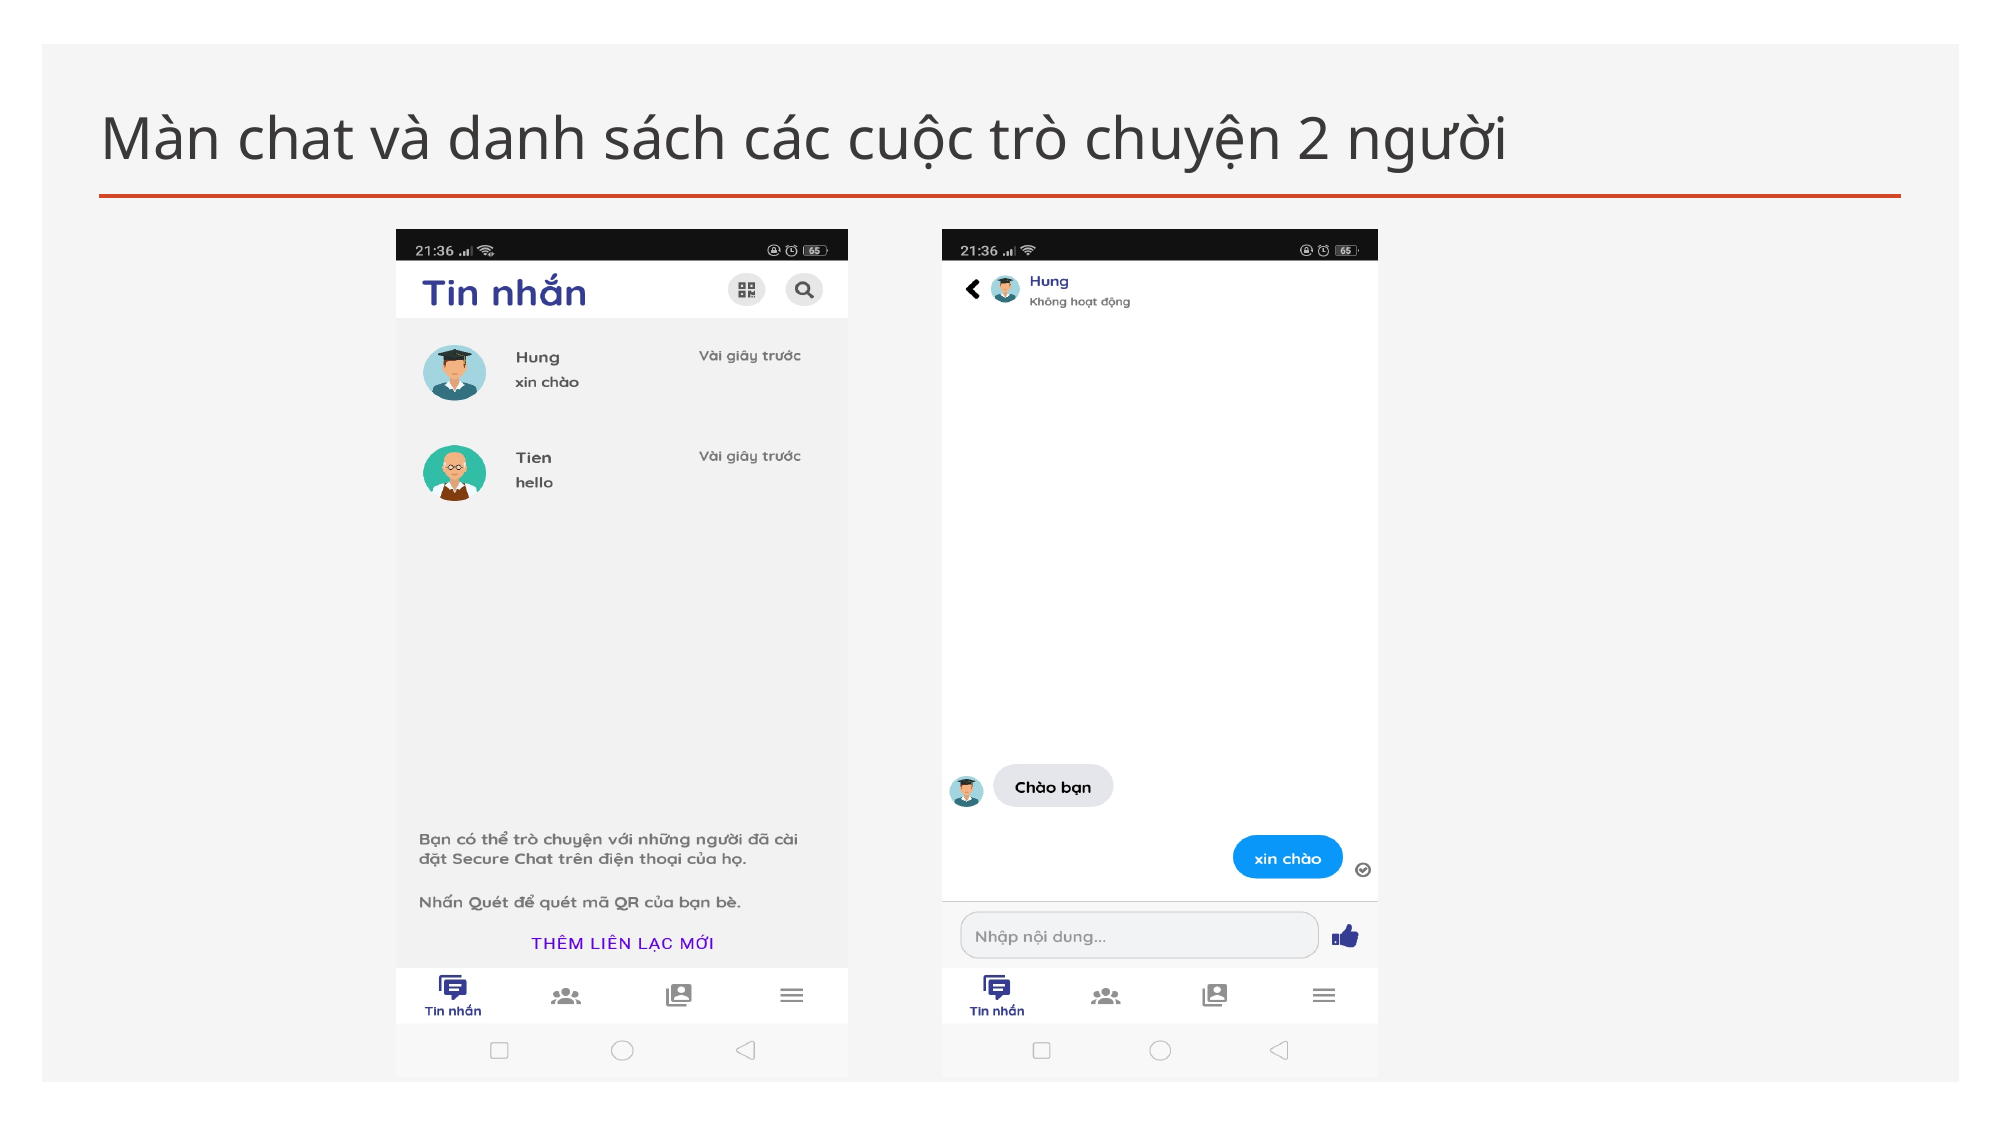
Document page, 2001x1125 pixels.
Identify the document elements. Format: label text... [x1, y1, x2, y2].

title Màn chat và danh sách các cuộc trò chuyện 2 người [85, 73, 1679, 179]
picture [942, 229, 1378, 1077]
picture [396, 229, 848, 1077]
